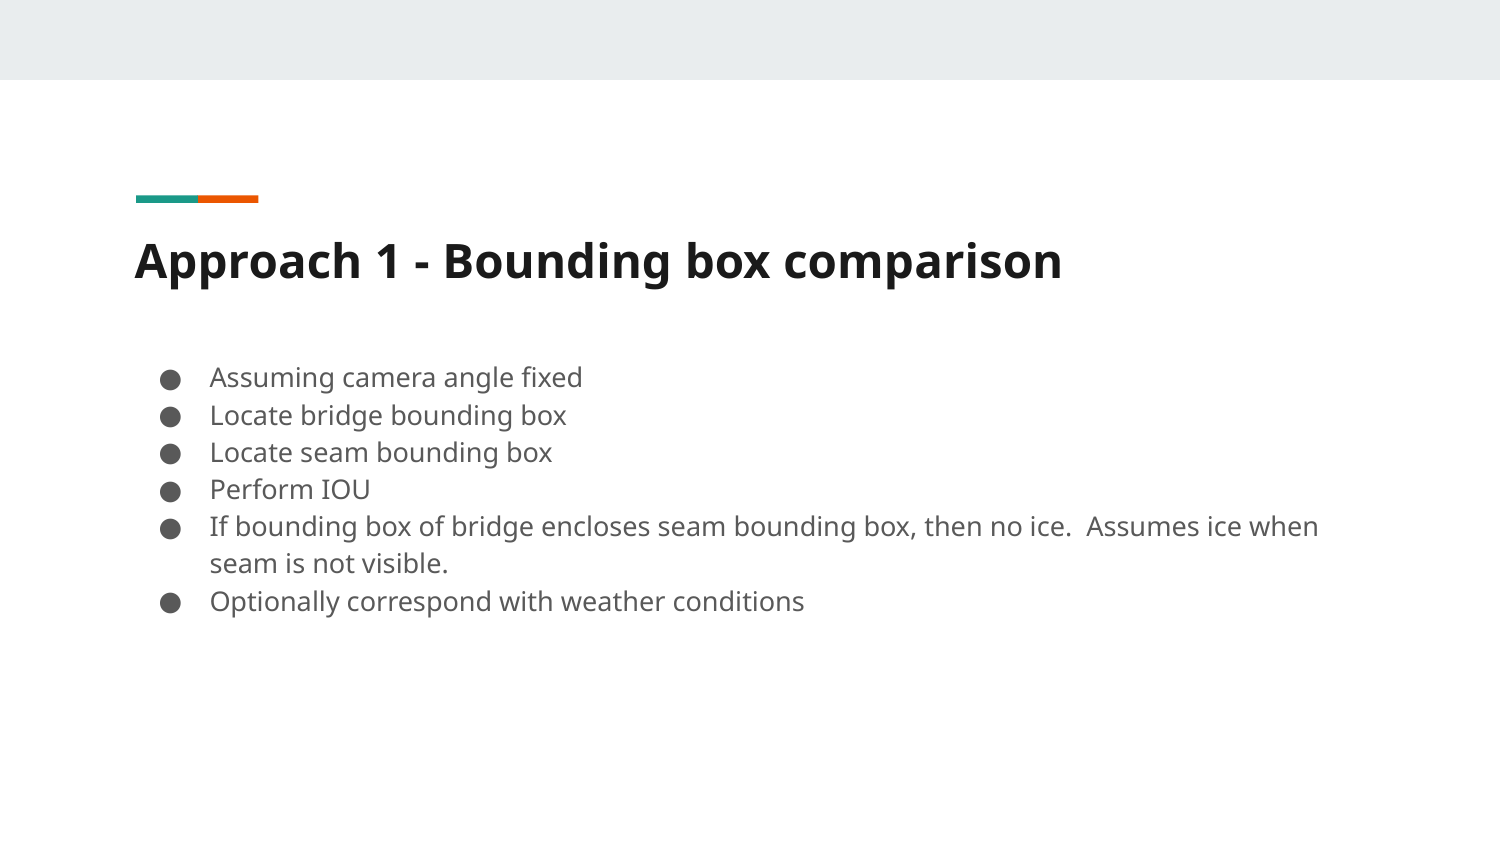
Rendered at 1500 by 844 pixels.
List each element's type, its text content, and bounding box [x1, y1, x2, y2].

title Approach 1 - Bounding box comparison [119, 216, 1381, 305]
list Assuming camera angle fixed Locate bridge bounding box Locate seam bounding box Perform IOU If bounding box of bridge encloses seam bounding box, then no ice. Assumes ice when seam is not visible. Optionally correspond with weather conditions [119, 341, 1381, 712]
